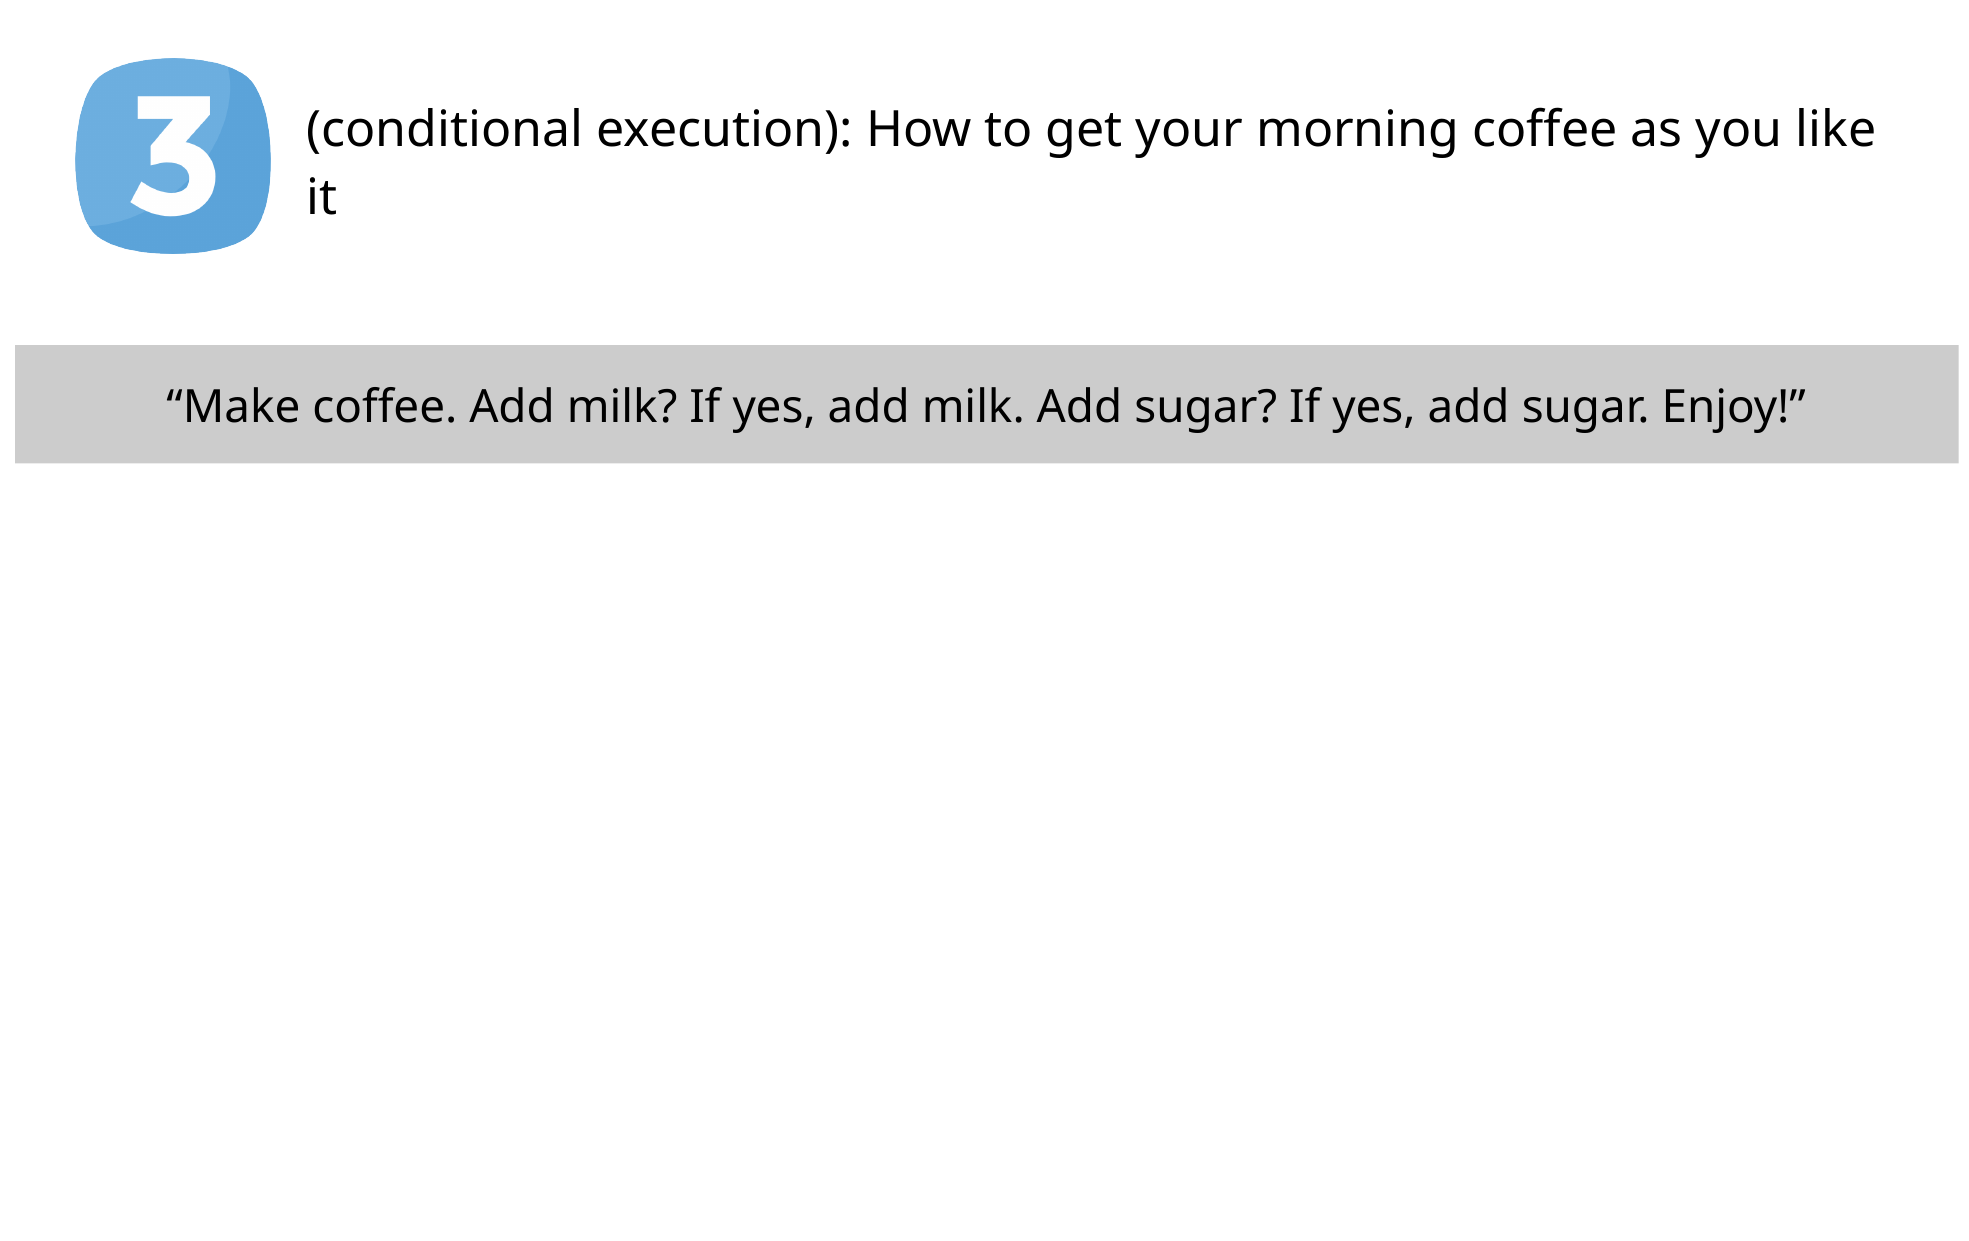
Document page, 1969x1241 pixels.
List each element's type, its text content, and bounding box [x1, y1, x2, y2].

text_box (conditional execution): How to get your morning coffee as you like it [300, 96, 1921, 226]
text_box “Make coffee. Add milk? If yes, add milk. Add sugar? If yes, add sugar. Enjoy!” [15, 345, 1959, 464]
picture [75, 58, 271, 254]
